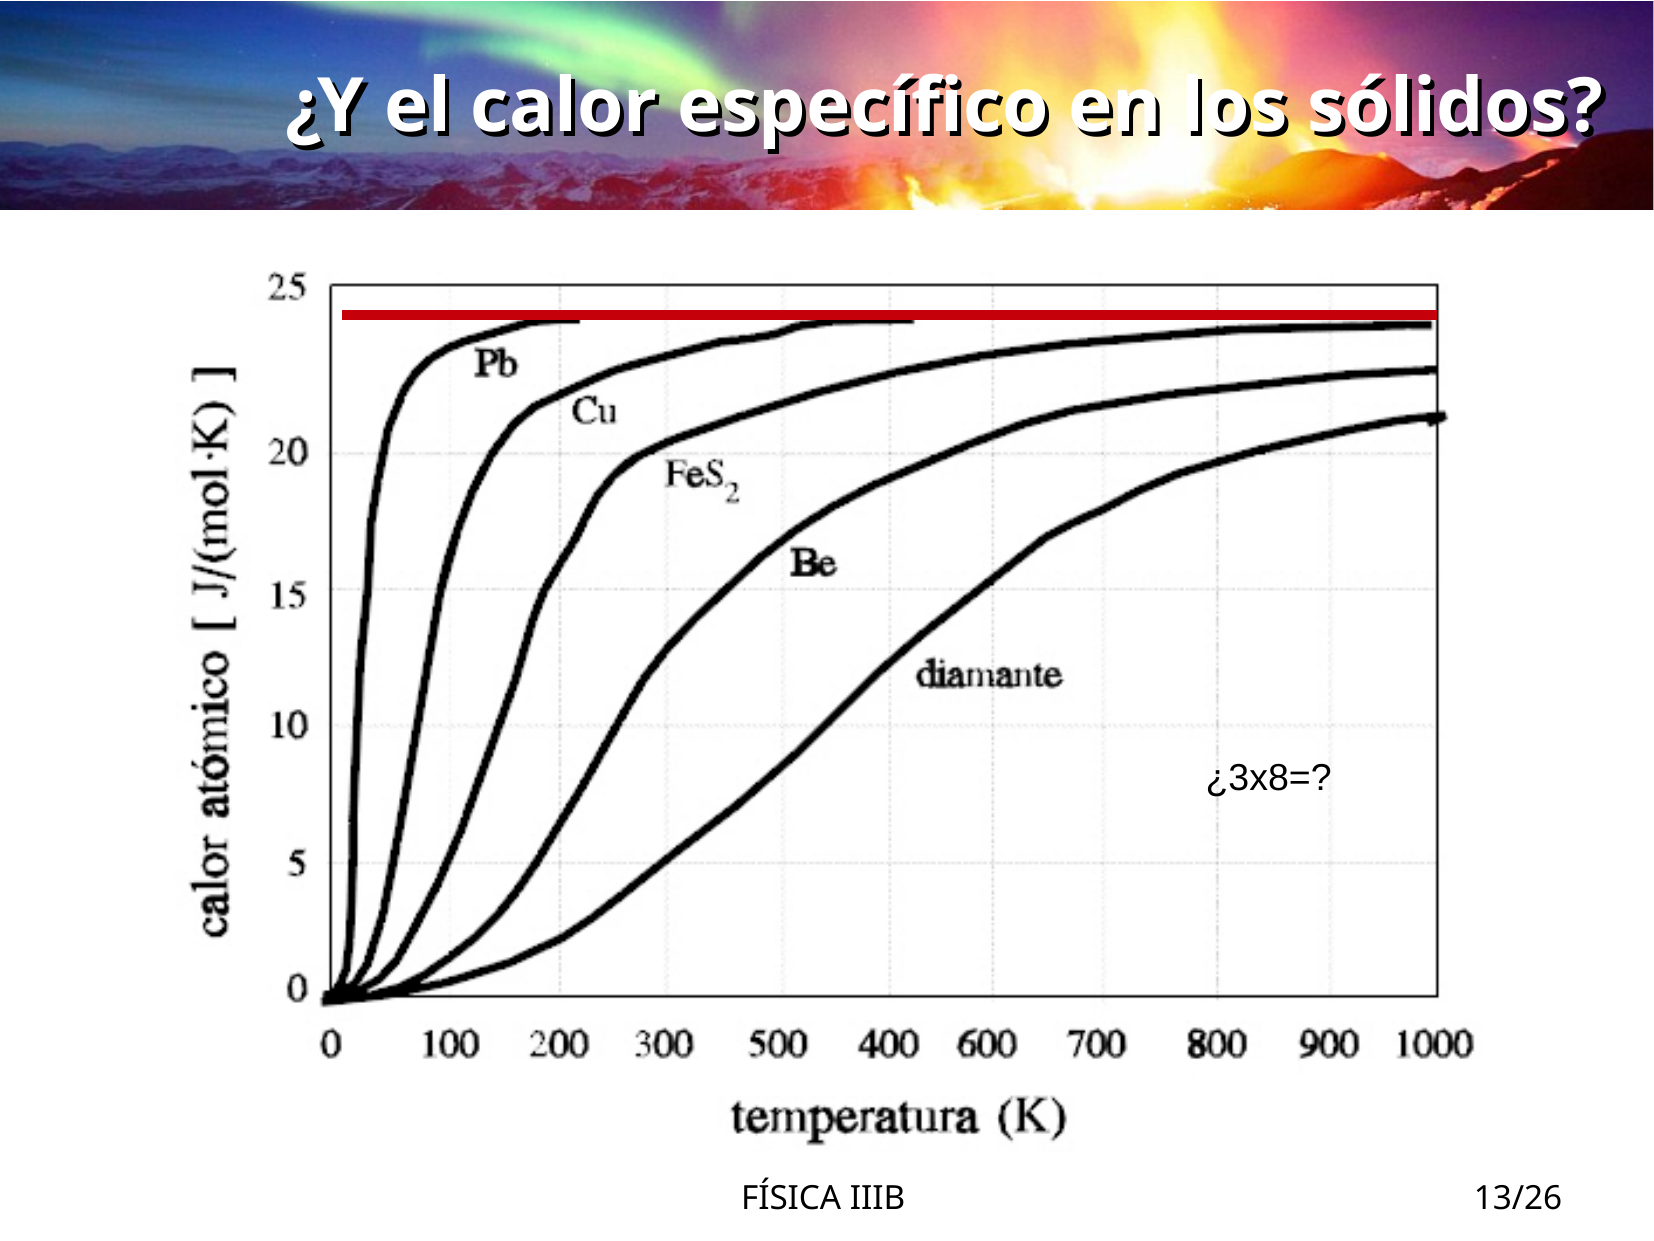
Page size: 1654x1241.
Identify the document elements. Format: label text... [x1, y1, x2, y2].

picture [157, 254, 1493, 1156]
picture [0, 1, 1654, 210]
title ¿Y el calor específico en los sólidos? [45, 15, 1606, 191]
text_box ¿3x8=? [1190, 749, 1397, 835]
